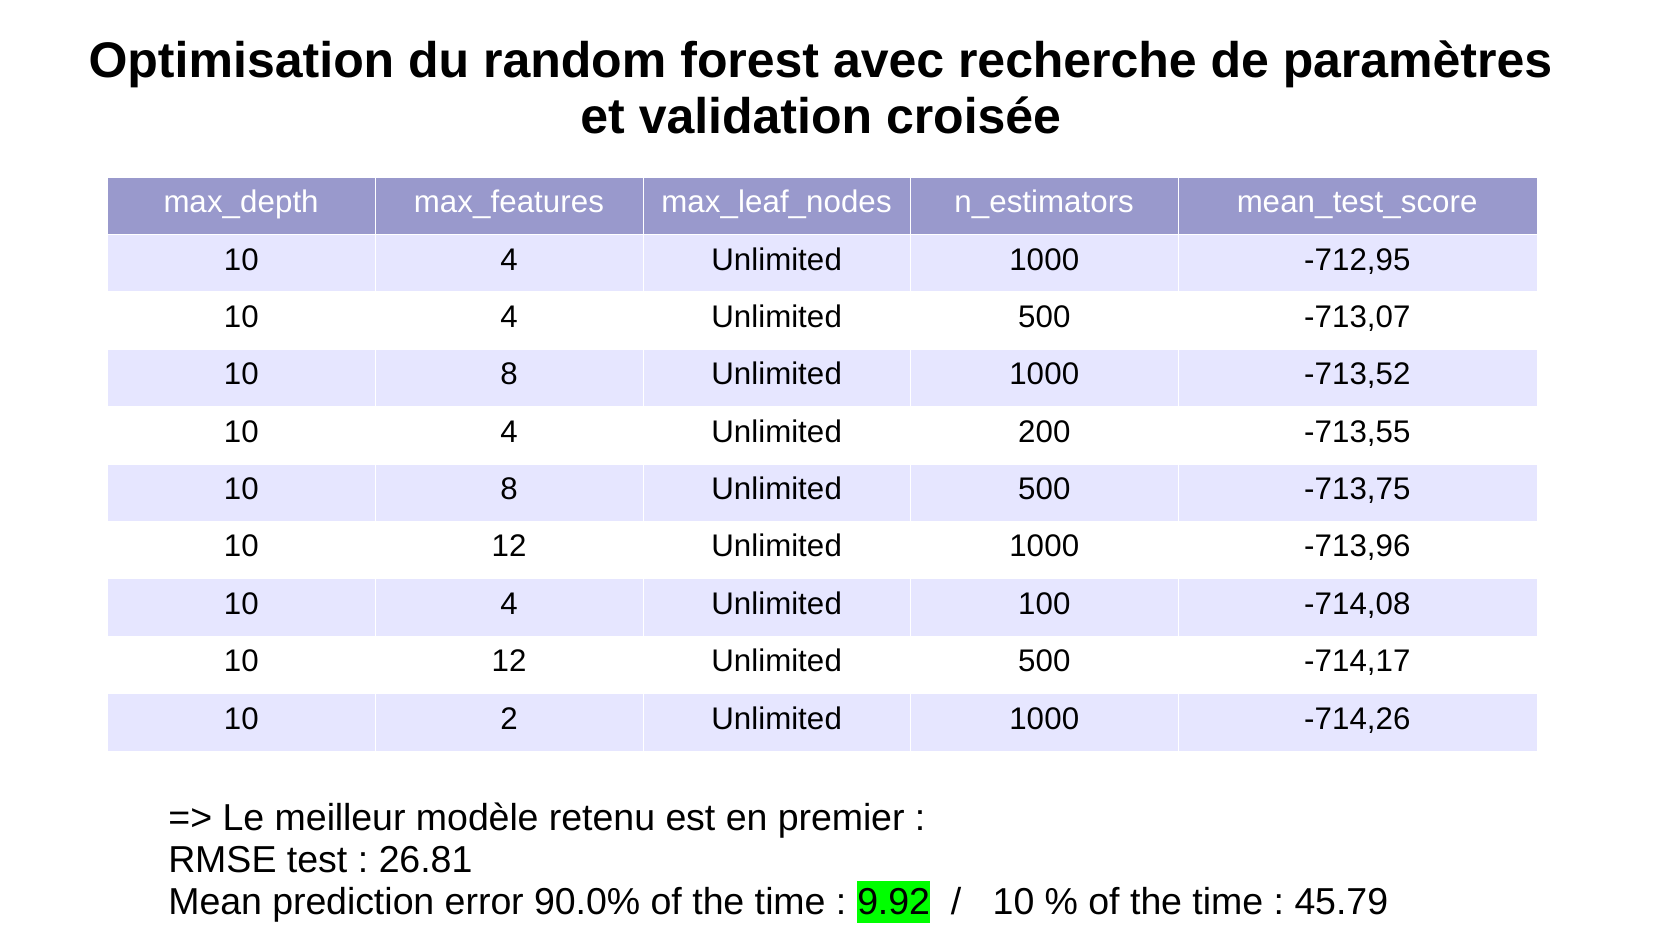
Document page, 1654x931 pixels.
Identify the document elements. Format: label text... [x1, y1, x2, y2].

table_header max_depth [108, 178, 375, 234]
table_cell Unlimited [644, 465, 910, 521]
table_cell 1000 [911, 350, 1178, 406]
table_cell 4 [376, 579, 643, 636]
table_cell -712,95 [1179, 235, 1537, 291]
text_box Optimisation du random forest avec recherche de paramètres et validation croisée [64, 24, 1577, 207]
table_cell 1000 [911, 522, 1178, 578]
table_cell 200 [911, 407, 1178, 464]
table_cell -713,75 [1179, 465, 1537, 521]
table_cell Unlimited [644, 579, 910, 636]
table_cell 10 [108, 350, 375, 406]
table_cell Unlimited [644, 637, 910, 693]
table_cell 4 [376, 235, 643, 291]
table_header n_estimators [911, 178, 1178, 234]
table_cell -713,07 [1179, 292, 1537, 349]
table_cell 8 [376, 350, 643, 406]
table_header max_features [376, 178, 643, 234]
table_cell 500 [911, 292, 1178, 349]
table_cell 10 [108, 637, 375, 693]
table_cell 10 [108, 292, 375, 349]
table_cell Unlimited [644, 350, 910, 406]
table_cell 10 [108, 579, 375, 636]
text_box => Le meilleur modèle retenu est en premier : RMSE test : 26.81 Mean prediction error 90.0% of the time : 9.92 / 10 % of the time : 45.79 [153, 789, 1489, 931]
table_cell -713,96 [1179, 522, 1537, 578]
table_cell 500 [911, 637, 1178, 693]
table_cell 10 [108, 694, 375, 751]
table_cell 100 [911, 579, 1178, 636]
table_cell 4 [376, 292, 643, 349]
table_cell 1000 [911, 694, 1178, 751]
table_cell Unlimited [644, 407, 910, 464]
table_cell -714,08 [1179, 579, 1537, 636]
table_cell 10 [108, 235, 375, 291]
table_cell 10 [108, 522, 375, 578]
table_cell 10 [108, 407, 375, 464]
table_cell Unlimited [644, 292, 910, 349]
table_cell 500 [911, 465, 1178, 521]
table_cell -714,26 [1179, 694, 1537, 751]
table_cell -713,52 [1179, 350, 1537, 406]
table_cell 12 [376, 522, 643, 578]
table_cell 1000 [911, 235, 1178, 291]
table_cell -713,55 [1179, 407, 1537, 464]
table_cell 10 [108, 465, 375, 521]
table_cell 4 [376, 407, 643, 464]
table_cell 12 [376, 637, 643, 693]
table_cell Unlimited [644, 522, 910, 578]
table_header mean_test_score [1179, 178, 1537, 234]
table_cell 2 [376, 694, 643, 751]
table_header max_leaf_nodes [644, 178, 910, 234]
table_cell Unlimited [644, 235, 910, 291]
table_cell 8 [376, 465, 643, 521]
table_cell Unlimited [644, 694, 910, 751]
table_cell -714,17 [1179, 637, 1537, 693]
